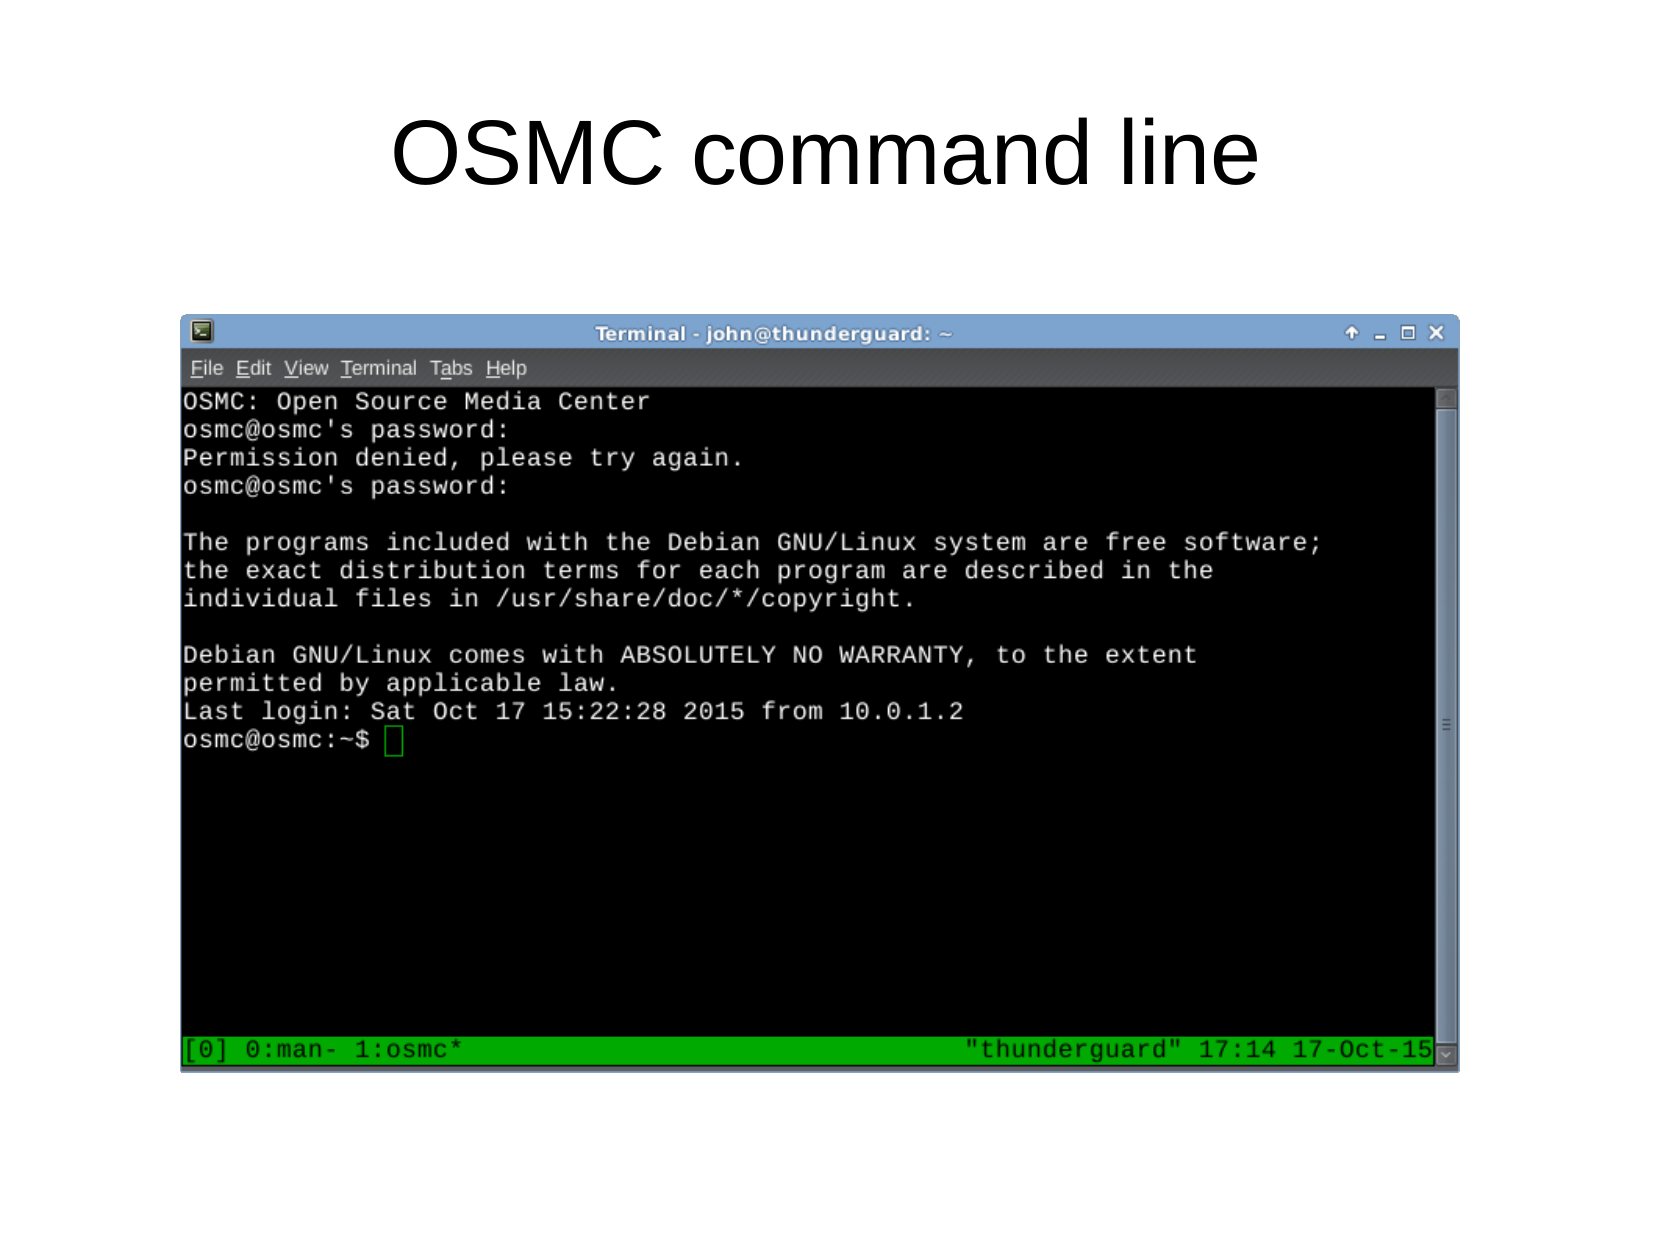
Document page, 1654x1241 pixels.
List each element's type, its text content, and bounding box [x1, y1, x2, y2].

picture [180, 314, 1460, 1073]
title OSMC command line [82, 49, 1571, 257]
